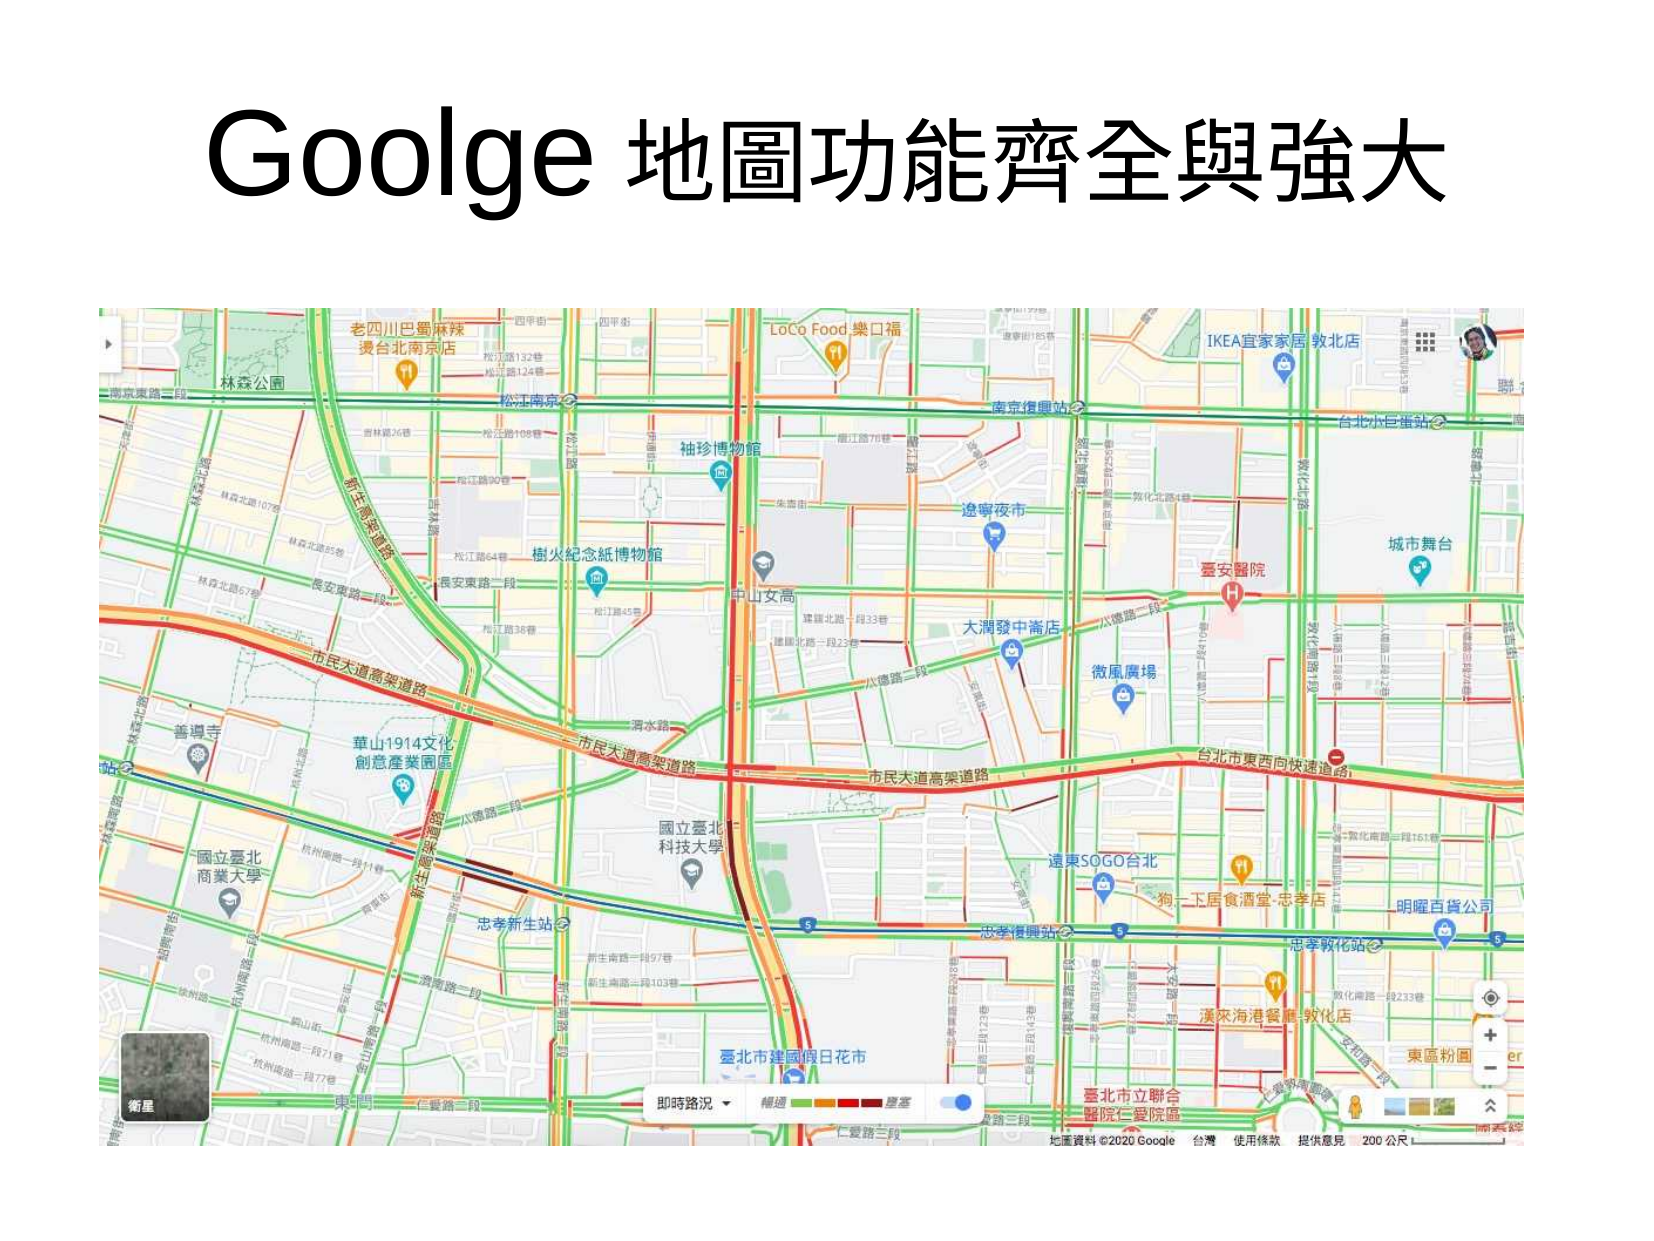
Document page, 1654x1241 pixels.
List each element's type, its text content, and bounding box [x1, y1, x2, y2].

picture [99, 308, 1524, 1146]
title Goolge地圖功能齊全與強大 [82, 49, 1571, 257]
